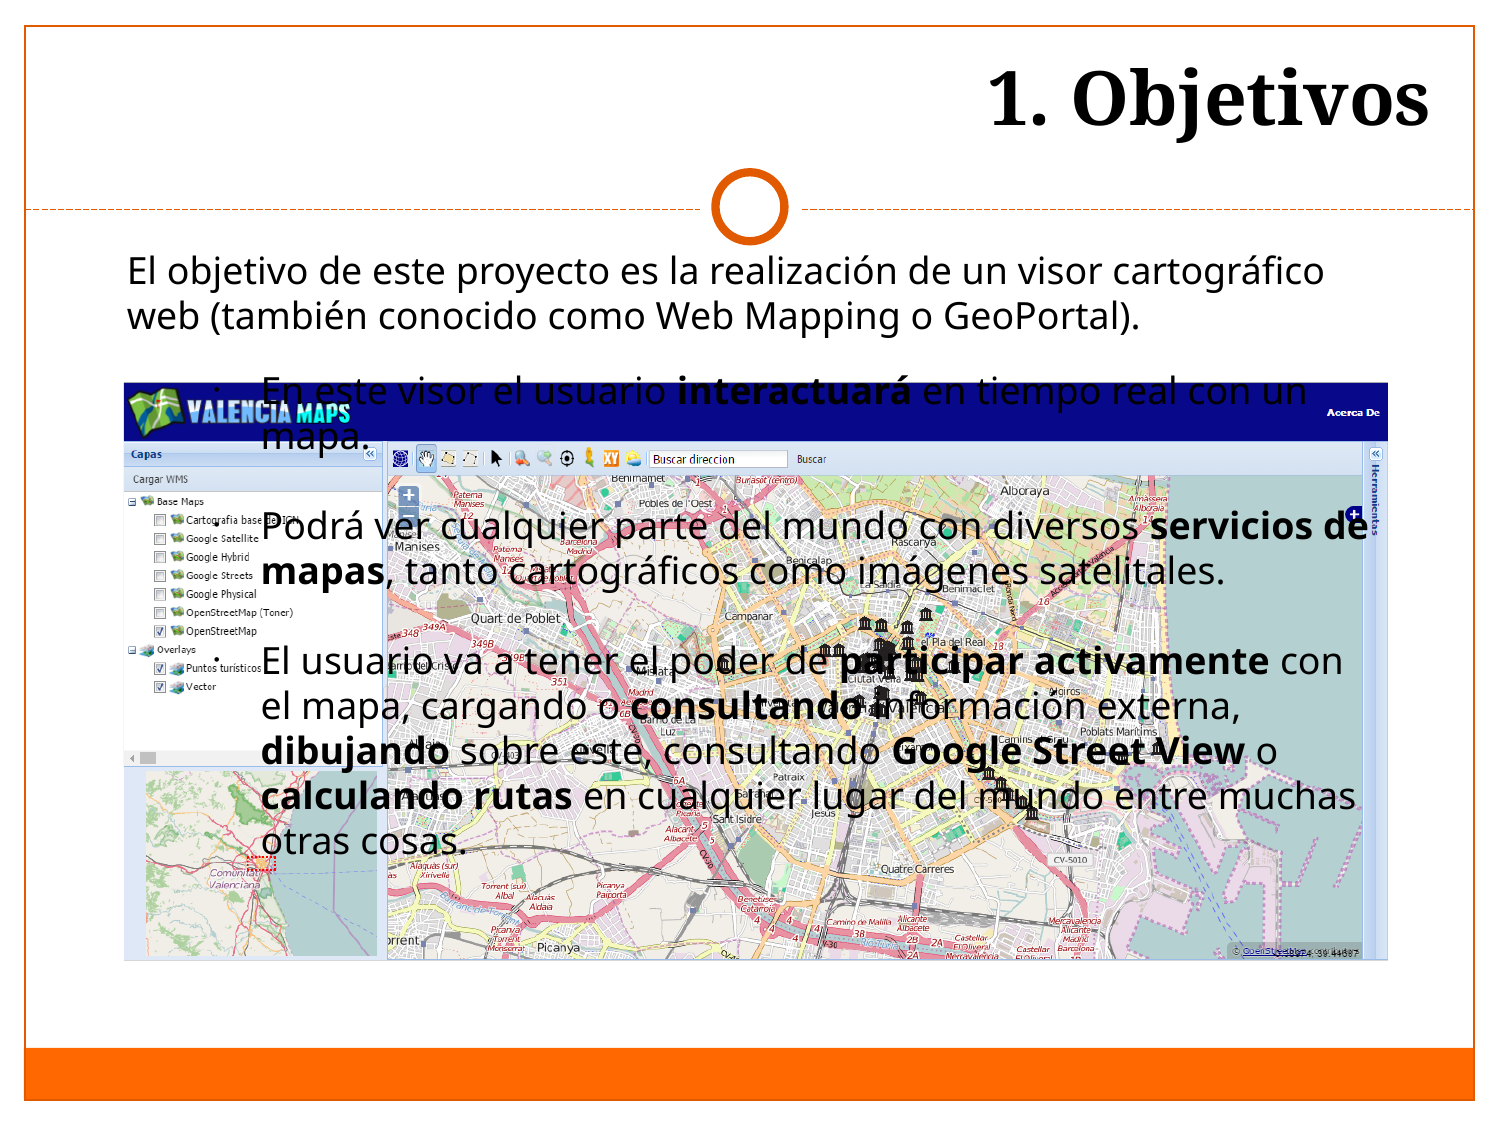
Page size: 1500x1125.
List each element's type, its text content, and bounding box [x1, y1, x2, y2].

text_box En este visor el usuario interactuará en tiempo real con un mapa. Podrá ver cualquier parte del mundo con diversos servicios de mapas, tanto cartográficos como imágenes satelitales. El usuario va a tener el poder de participar activamente con el mapa, cargando o consultando información externa, dibujando sobre este, consultando Google Street View o calculando rutas en cualquier lugar del mundo entre muchas otras cosas. [123, 359, 1400, 915]
picture [123, 915, 1388, 961]
text_box El objetivo de este proyecto es la realización de un visor cartográfico web (también conocido como Web Mapping o GeoPortal). [112, 239, 1388, 390]
text_box 1. Objetivos [726, 42, 1447, 148]
